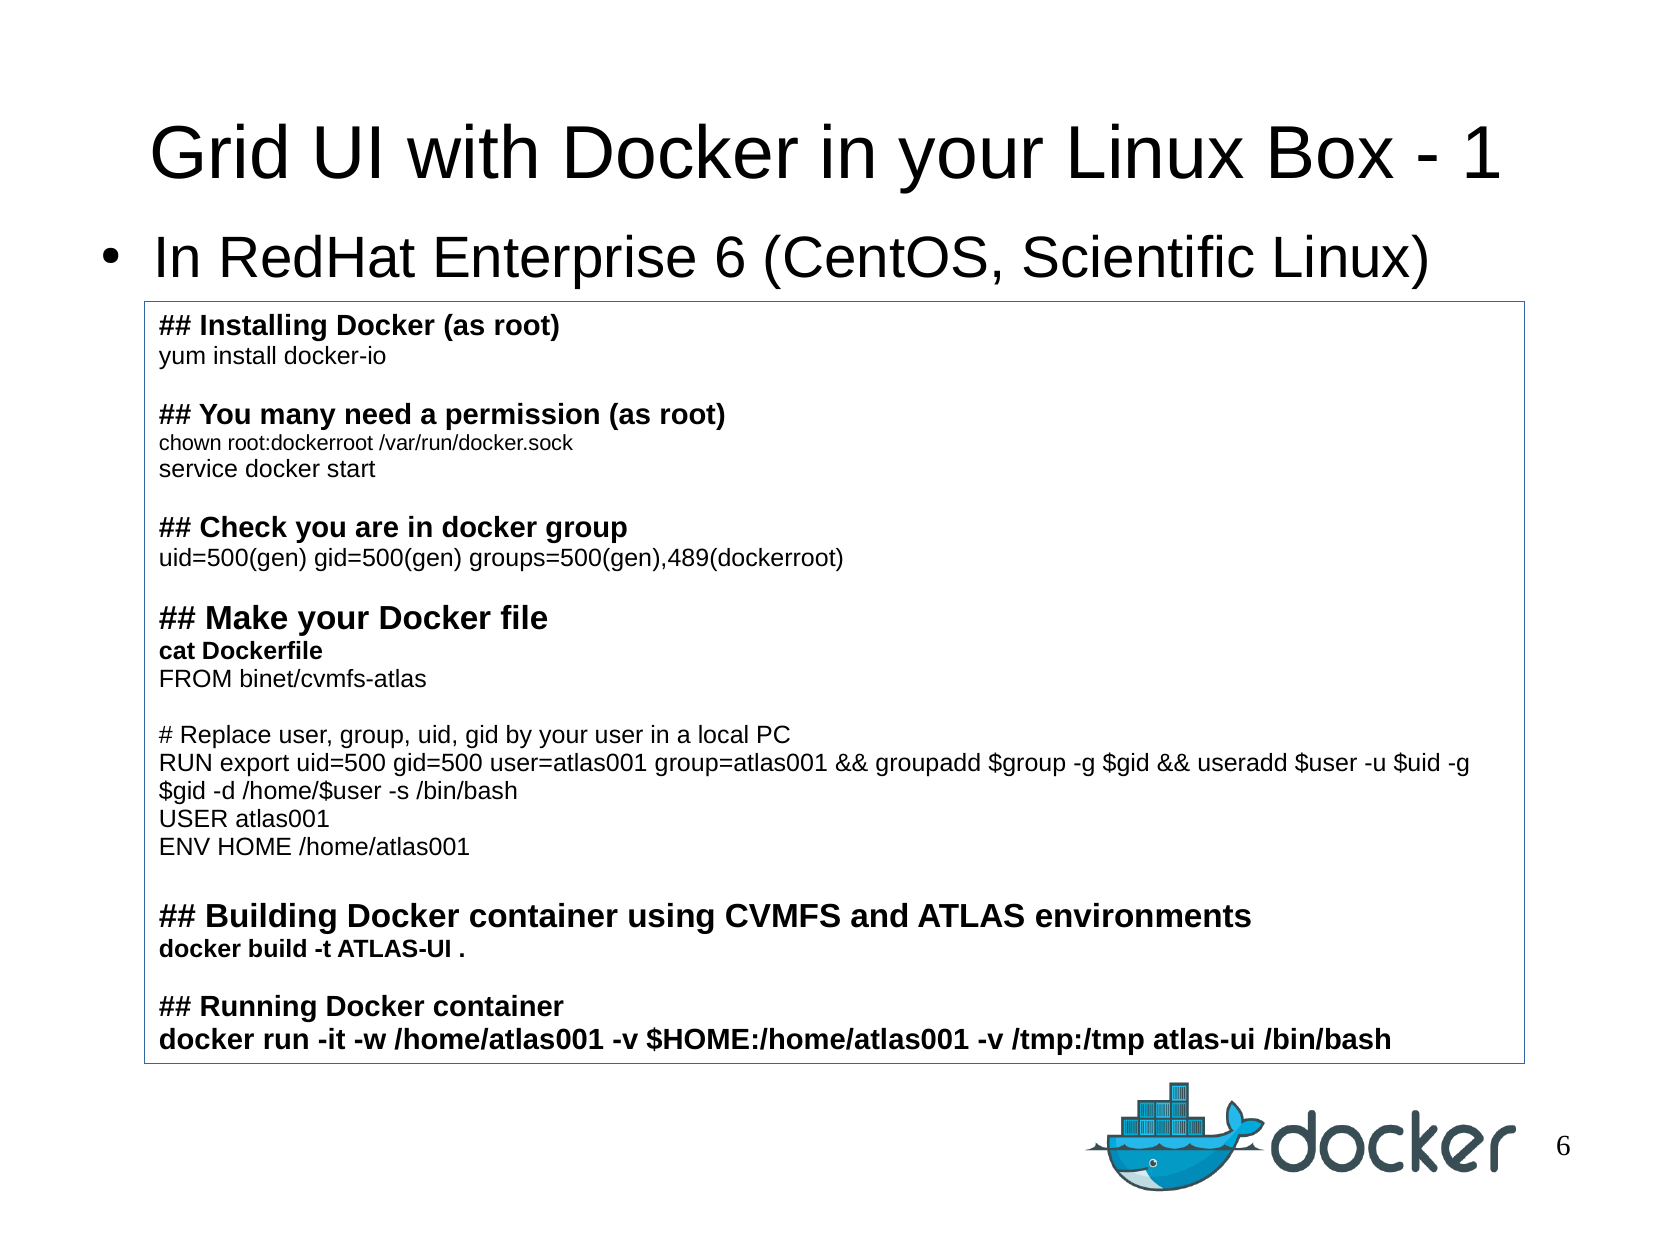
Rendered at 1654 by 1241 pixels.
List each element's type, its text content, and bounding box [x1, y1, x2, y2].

title Grid UI with Docker in your Linux Box - 1 [82, 49, 1571, 225]
list In RedHat Enterprise 6 (CentOS, Scientific Linux) [82, 225, 1571, 945]
picture [1051, 1049, 1552, 1230]
text_box ## Installing Docker (as root) yum install docker-io ## You many need a permission (as root) chown root:dockerroot /var/run/docker.sock service docker start ## Check you are in docker group uid=500(gen) gid=500(gen) groups=500(gen),489(dockerroot) ## Make your Docker file cat Dockerfile FROM binet/cvmfs-atlas # Replace user, group, uid, gid by your user in a local PC RUN export uid=500 gid=500 user=atlas001 group=atlas001 && groupadd $group -g $gid && useradd $user -u $uid -g $gid -d /home/$user -s /bin/bash USER atlas001 ENV HOME /home/atlas001 ## Building Docker container using CVMFS and ATLAS environments docker build -t ATLAS-UI . ## Running Docker container docker run -it -w /home/atlas001 -v $HOME:/home/atlas001 -v /tmp:/tmp atlas-ui /bin/bash [144, 301, 1525, 1064]
